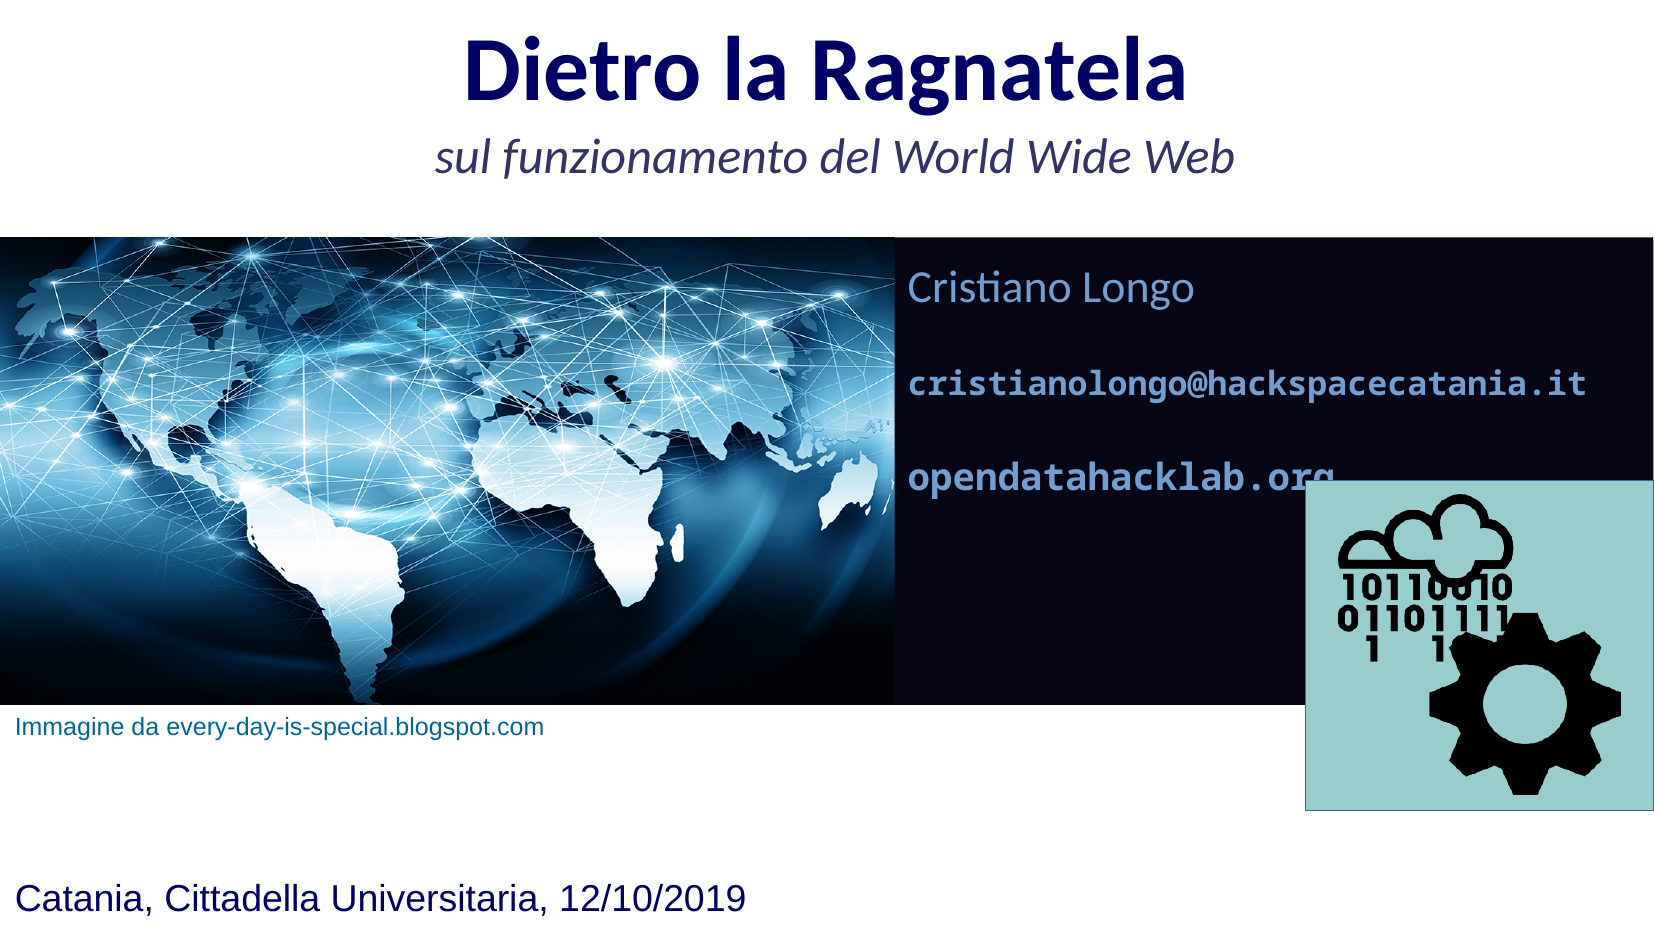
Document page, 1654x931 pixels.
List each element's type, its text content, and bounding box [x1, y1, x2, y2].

picture [1338, 494, 1621, 796]
title Dietro la Ragnatela [82, 0, 1571, 156]
text_box Catania, Cittadella Universitaria, 12/10/2019 [0, 870, 946, 927]
text_box [1072, 481, 1080, 486]
picture [0, 237, 894, 705]
text_box [914, 474, 922, 486]
text_box sul funzionamento del World Wide Web [420, 128, 1336, 237]
text_box Cristiano Longo cristianolongo@hackspacecatania.it opendatahacklab.org [892, 261, 1603, 472]
text_box [894, 237, 1654, 811]
text_box [1207, 481, 1215, 486]
text_box [1117, 481, 1125, 486]
text_box [1004, 474, 1013, 486]
text_box [959, 473, 968, 478]
text_box [1229, 474, 1237, 486]
text_box [937, 474, 945, 486]
text_box [1274, 474, 1282, 486]
text_box Immagine da every-day-is-special.blogspot.com [0, 705, 946, 748]
text_box [1027, 481, 1035, 486]
